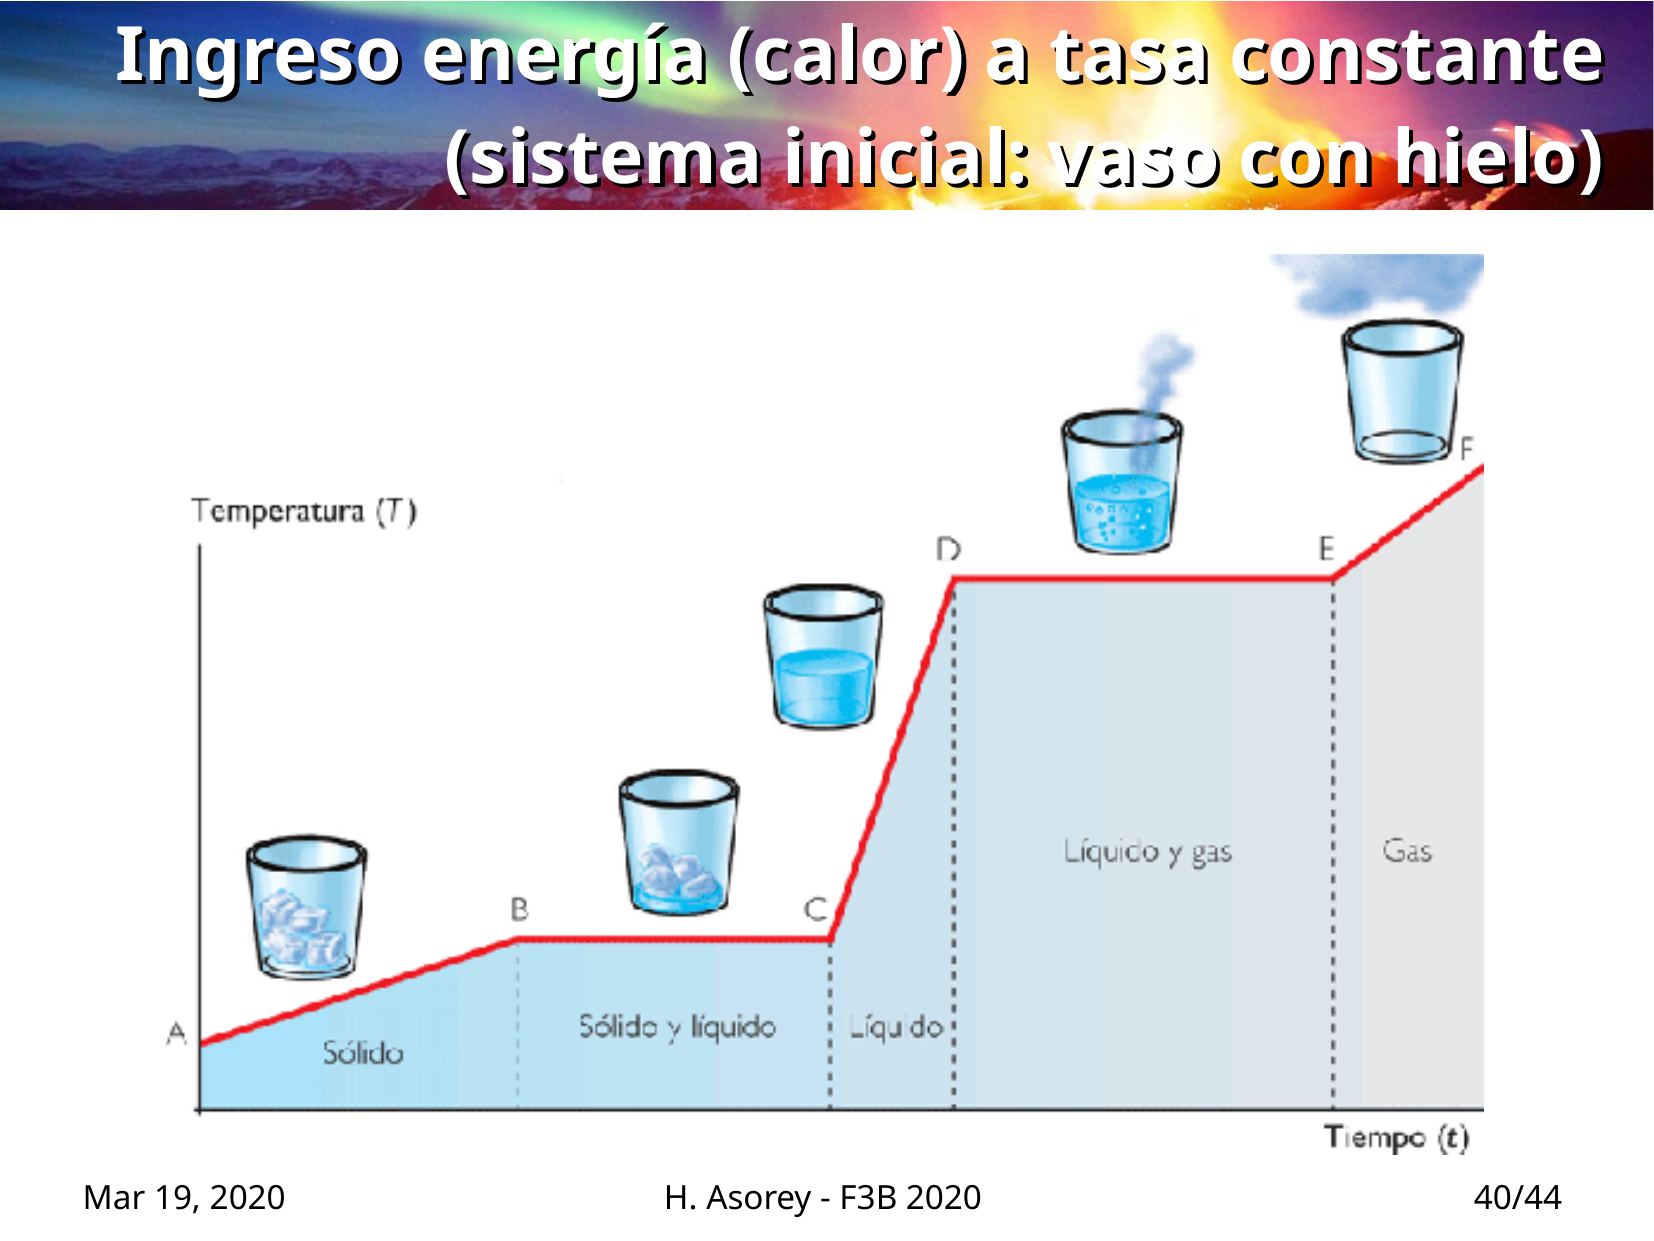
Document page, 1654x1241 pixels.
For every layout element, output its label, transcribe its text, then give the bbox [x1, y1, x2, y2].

title Ingreso energía (calor) a tasa constante (sistema inicial: vaso con hielo) [45, 11, 1606, 195]
picture [0, 1, 1654, 210]
picture [166, 254, 1484, 1156]
